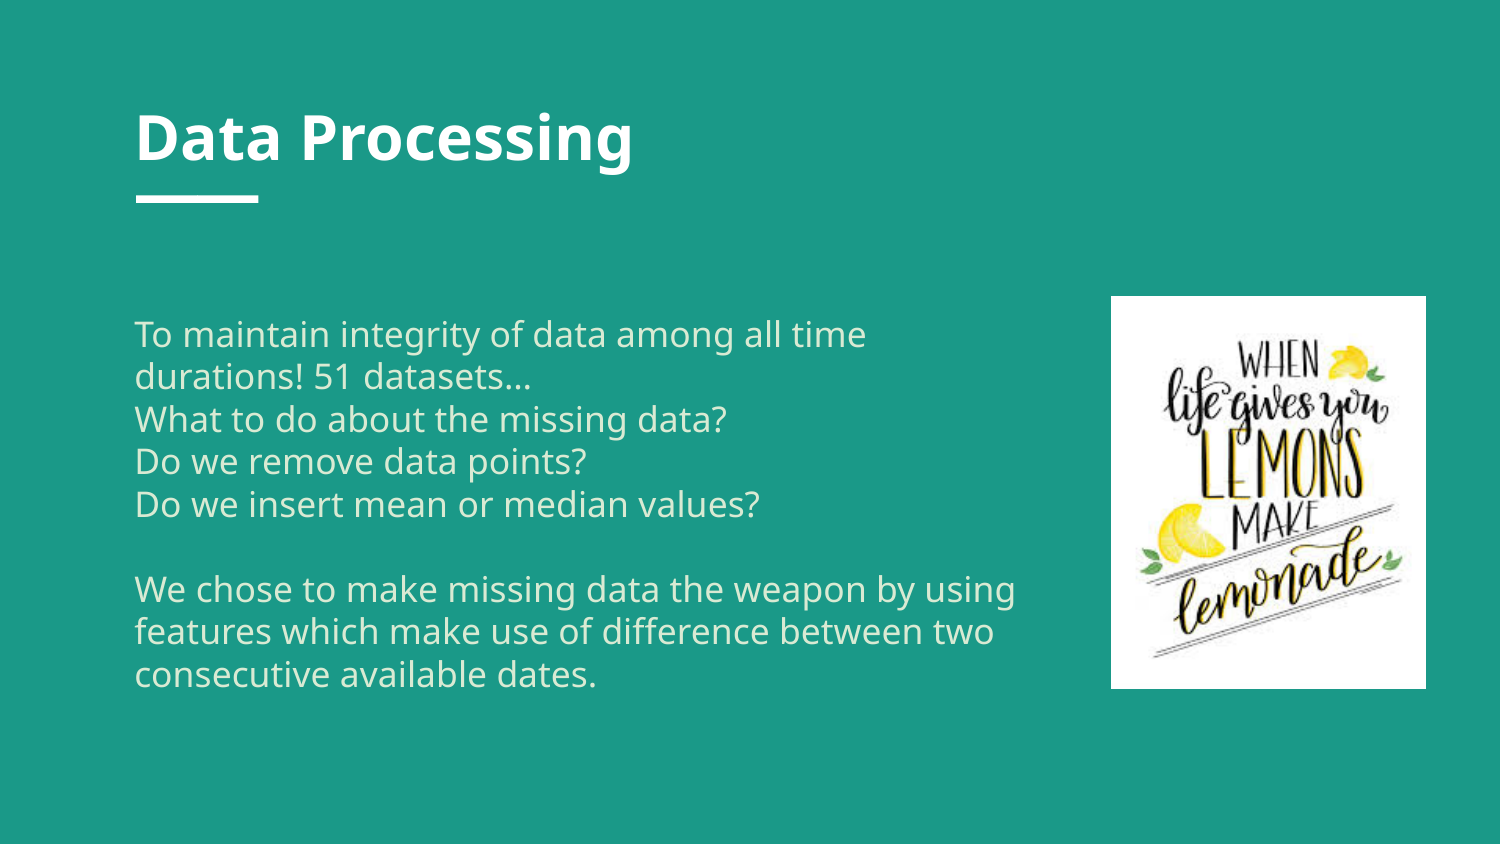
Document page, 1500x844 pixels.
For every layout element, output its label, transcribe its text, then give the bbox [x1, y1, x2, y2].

picture [1111, 296, 1426, 689]
text_box To maintain integrity of data among all time durations! 51 datasets… What to do about the missing data? Do we remove data points? Do we insert mean or median values? We chose to make missing data the weapon by using features which make use of difference between two consecutive available dates. [119, 296, 1036, 535]
title Data Processing [119, 82, 1381, 332]
